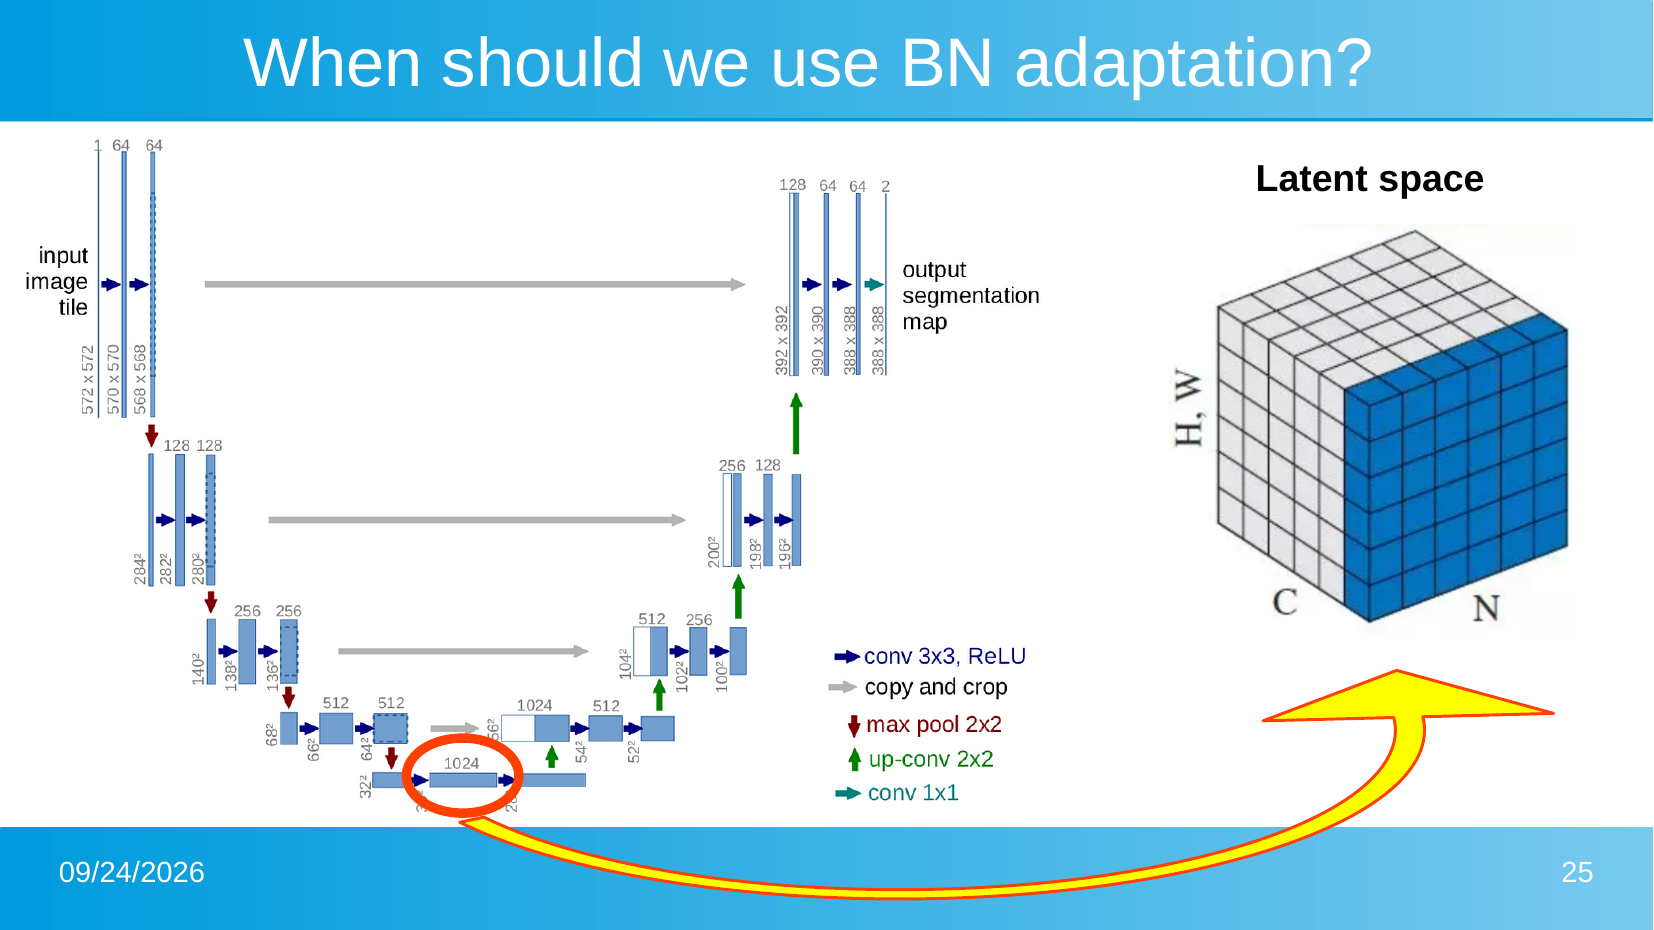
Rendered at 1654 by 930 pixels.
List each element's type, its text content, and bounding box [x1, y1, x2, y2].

text_box Latent space [1240, 149, 1500, 207]
title When should we use BN adaptation? [41, 23, 1577, 102]
picture [412, 743, 514, 808]
picture [1162, 224, 1575, 638]
text_box [459, 670, 1554, 899]
picture [14, 129, 1050, 825]
